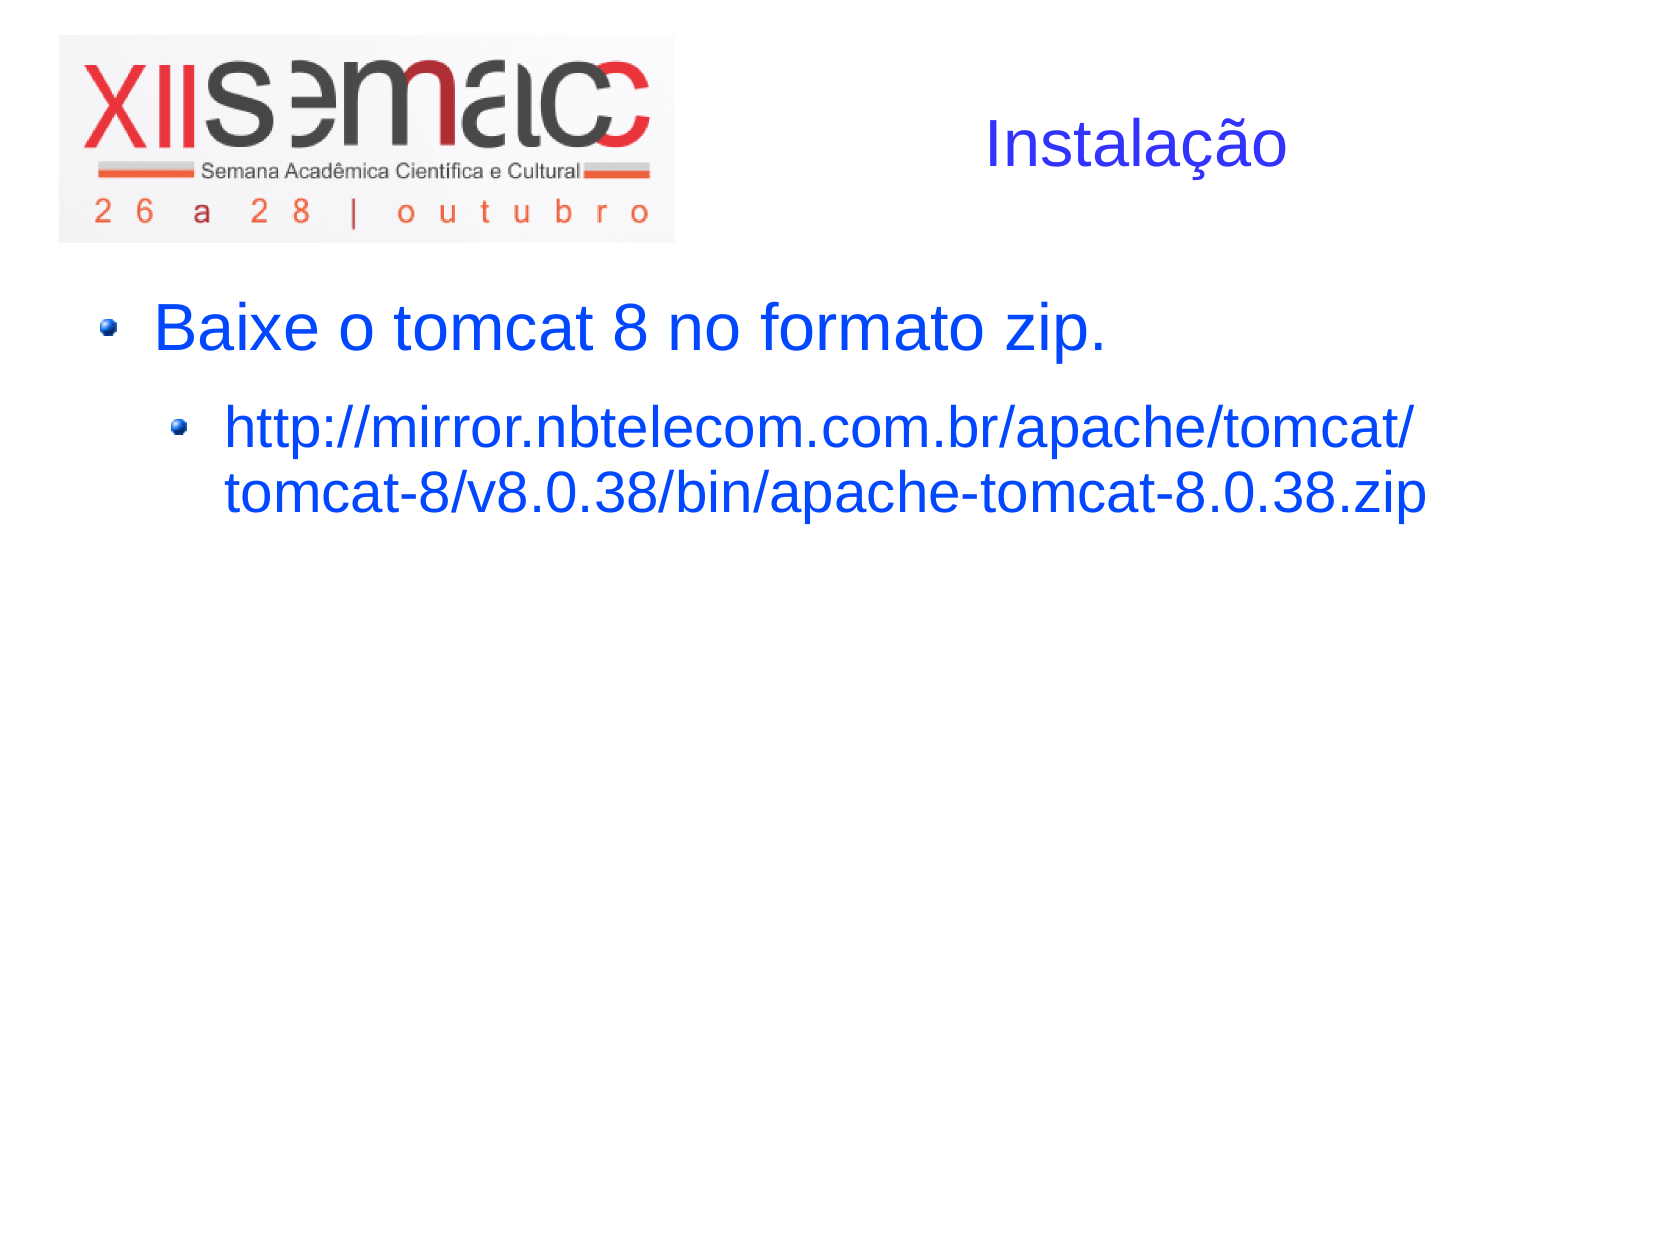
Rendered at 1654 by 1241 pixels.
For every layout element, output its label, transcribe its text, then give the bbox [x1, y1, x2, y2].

title Instalação [679, 49, 1595, 237]
list Baixe o tomcat 8 no formato zip. http://mirror.nbtelecom.com.br/apache/tomcat/tomcat-8/v8.0.38/bin/apache-tomcat-8.0.38.zip [82, 290, 1571, 1109]
picture [59, 35, 675, 243]
